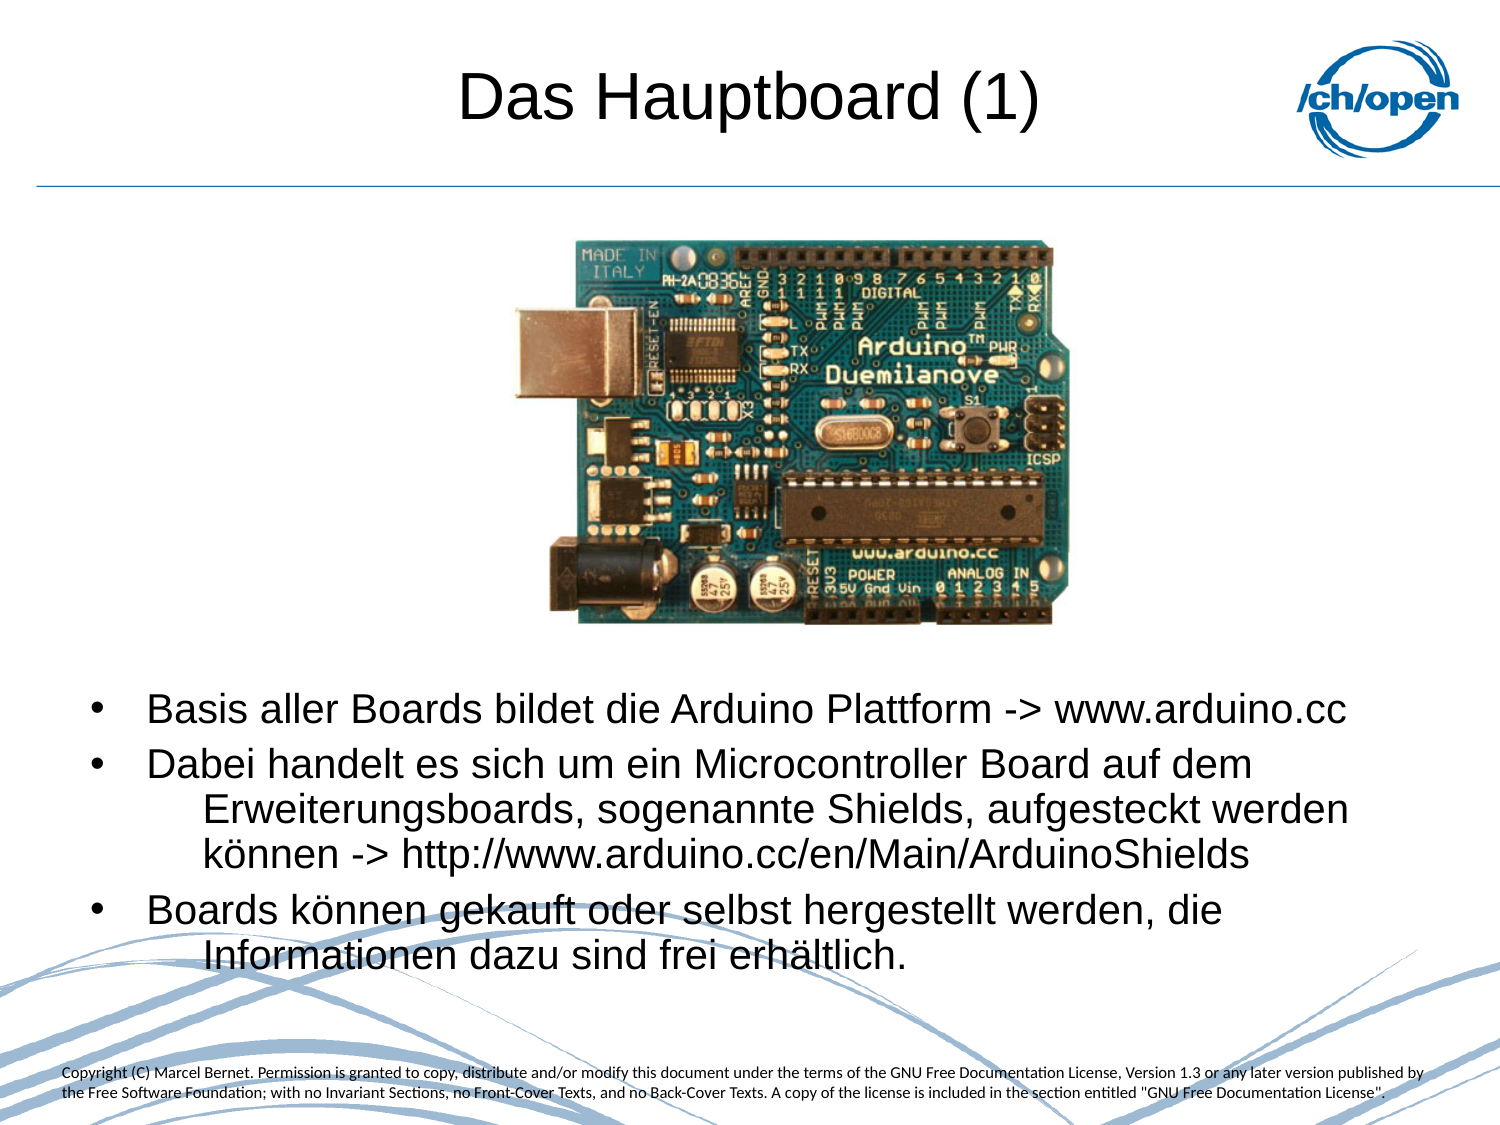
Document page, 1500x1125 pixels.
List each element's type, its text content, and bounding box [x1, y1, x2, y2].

list Basis aller Boards bildet die Arduino Plattform -> www.arduino.cc Dabei handelt es sich um ein Microcontroller Board auf dem Erweiterungsboards, sogenannte Shields, aufgesteckt werden können -> http://www.arduino.cc/en/Main/ArduinoShields Boards können gekauft oder selbst hergestellt werden, die Informationen dazu sind frei erhältlich. [75, 679, 1426, 1005]
title Das Hauptboard (1) [75, 45, 1426, 165]
picture [490, 208, 1112, 656]
